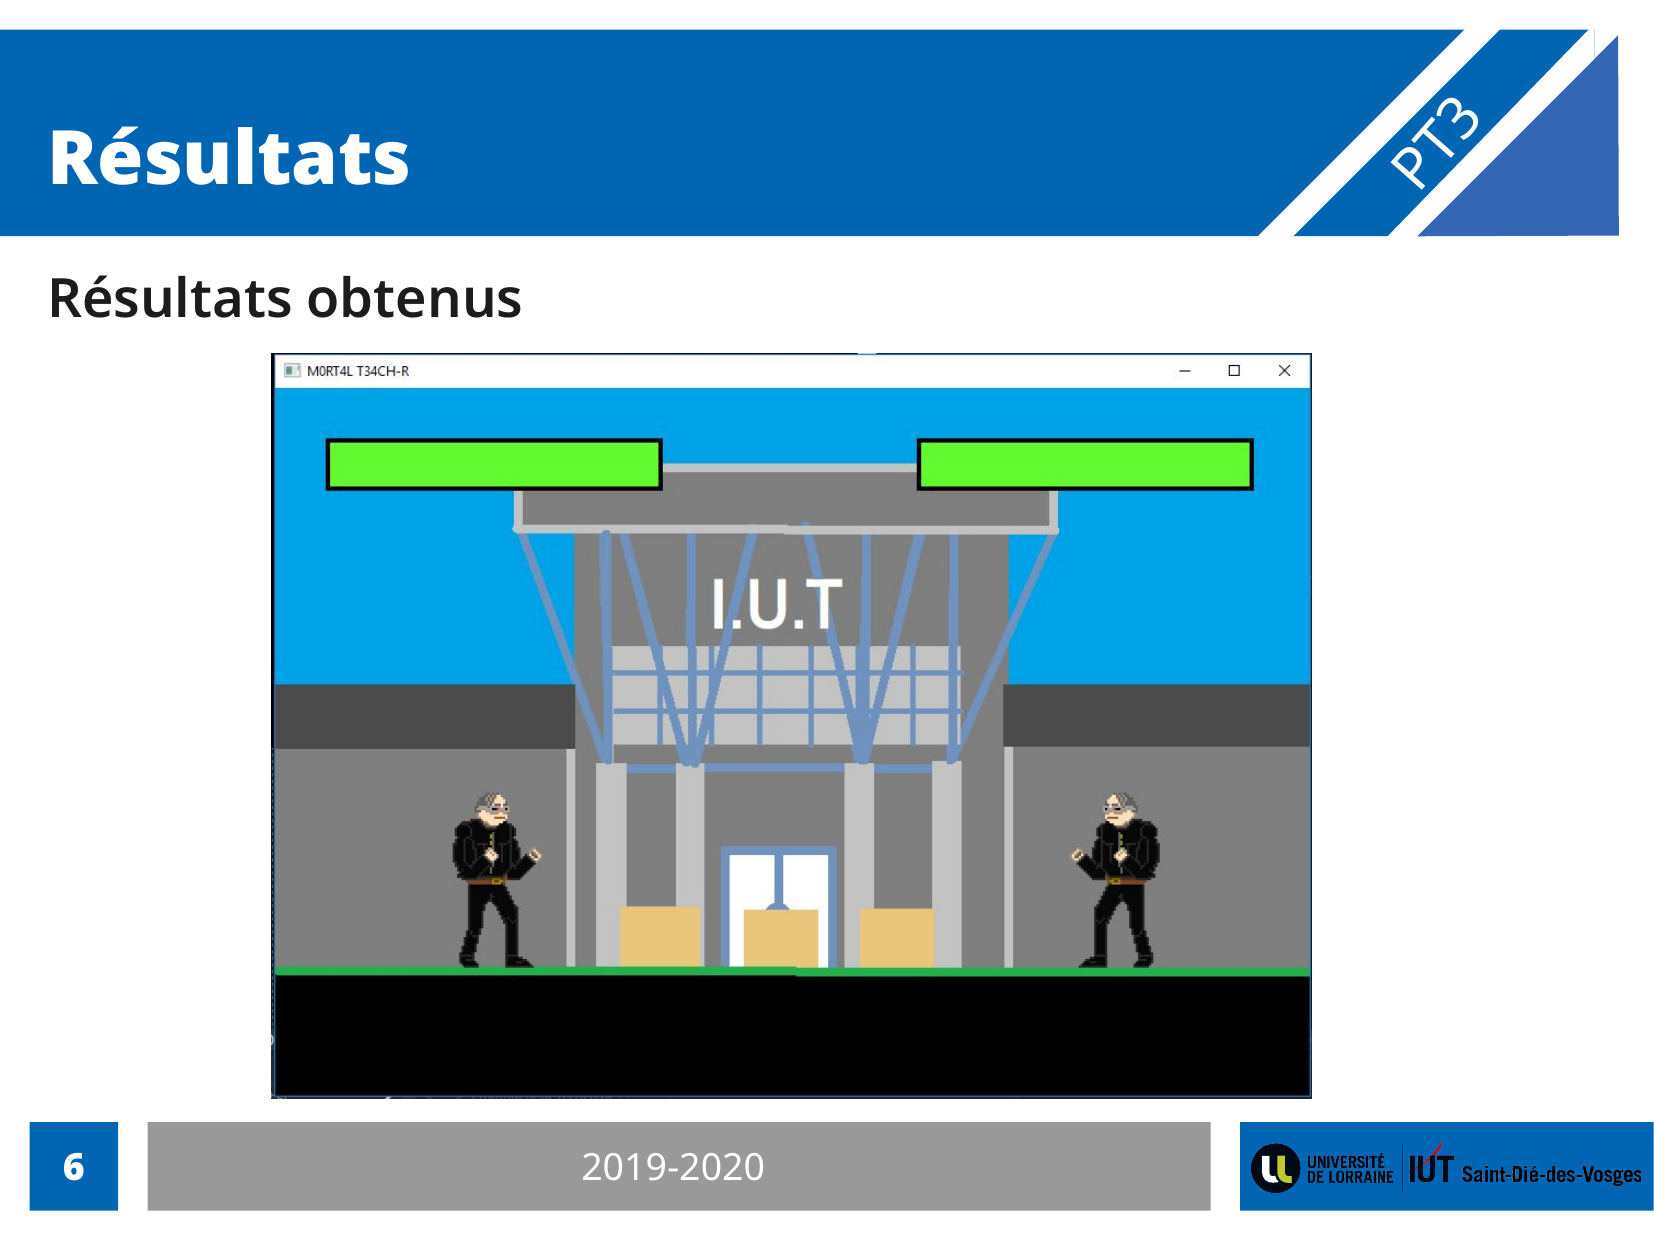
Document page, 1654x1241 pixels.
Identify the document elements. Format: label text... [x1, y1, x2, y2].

title Résultats [47, 59, 1583, 207]
list Résultats obtenus [47, 259, 1554, 1028]
picture [271, 353, 1312, 1099]
picture [1251, 1141, 1642, 1193]
